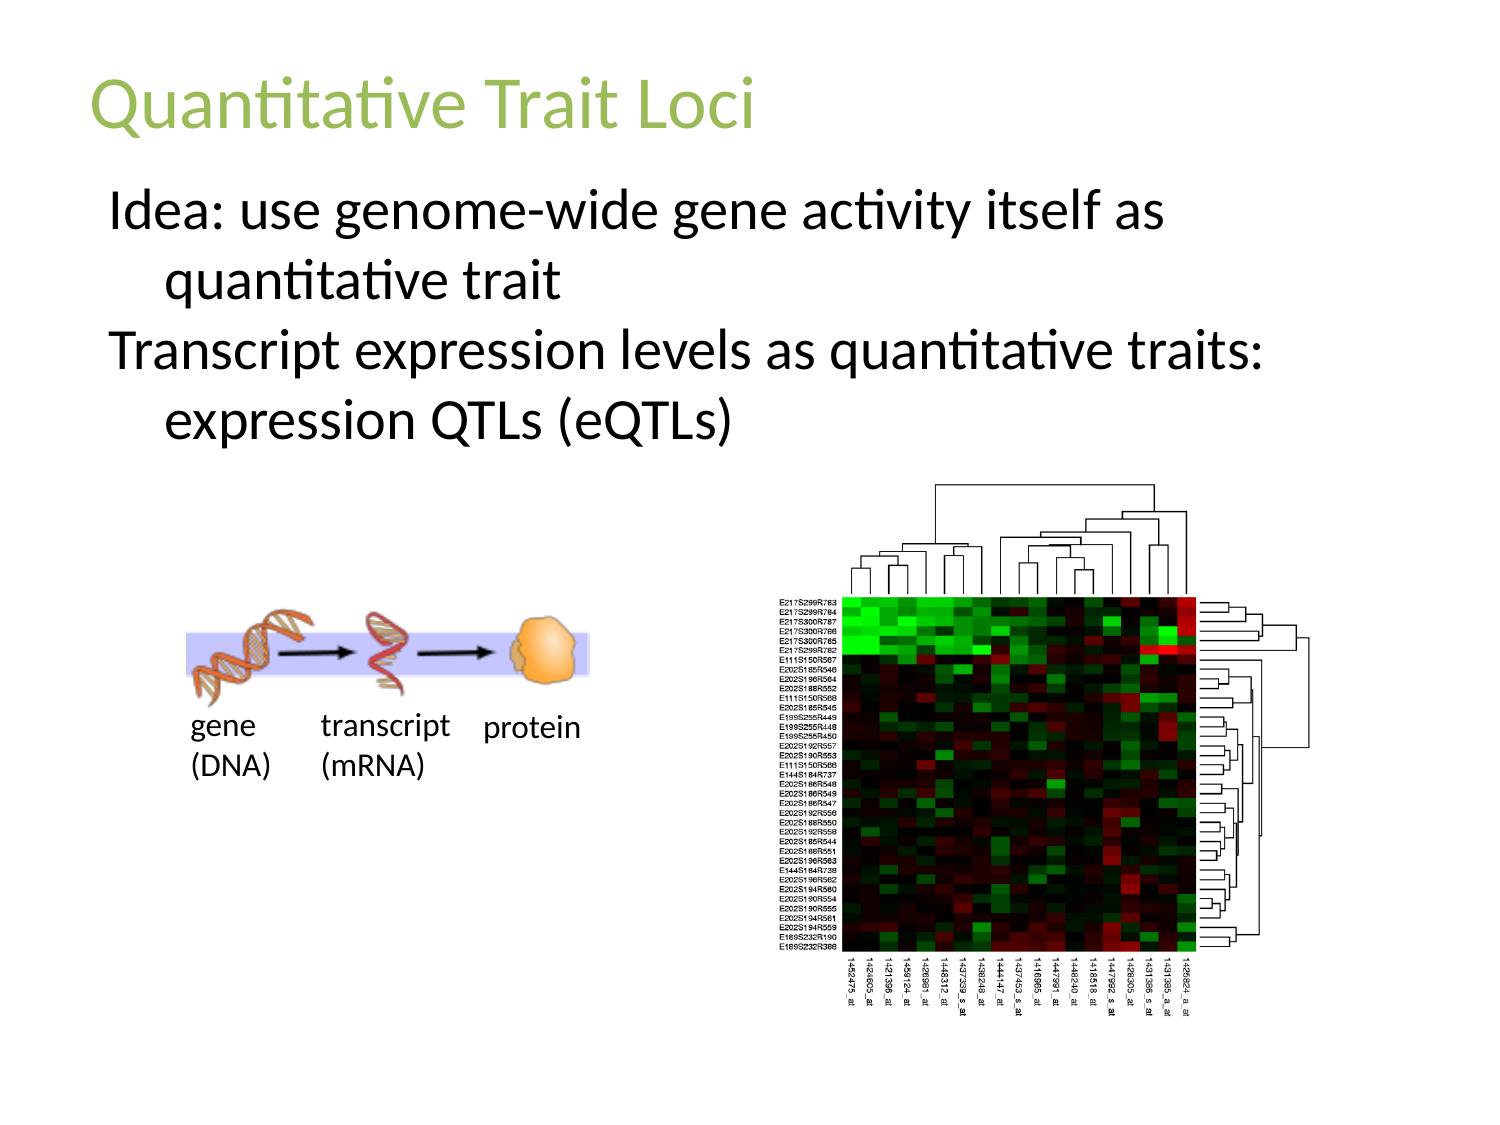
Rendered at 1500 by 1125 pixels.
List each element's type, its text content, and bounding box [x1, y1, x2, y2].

text_box transcript (mRNA) [305, 695, 481, 791]
text_box Quantitative Trait Loci [74, 45, 1425, 153]
text_box Idea: use genome-wide gene activity itself as quantitative trait Transcript expression levels as quantitative traits: expression QTLs (eQTLs) [93, 164, 1418, 1043]
text_box gene (DNA) [175, 695, 305, 791]
picture [726, 480, 1313, 1067]
picture [186, 597, 590, 697]
text_box protein [468, 697, 610, 753]
